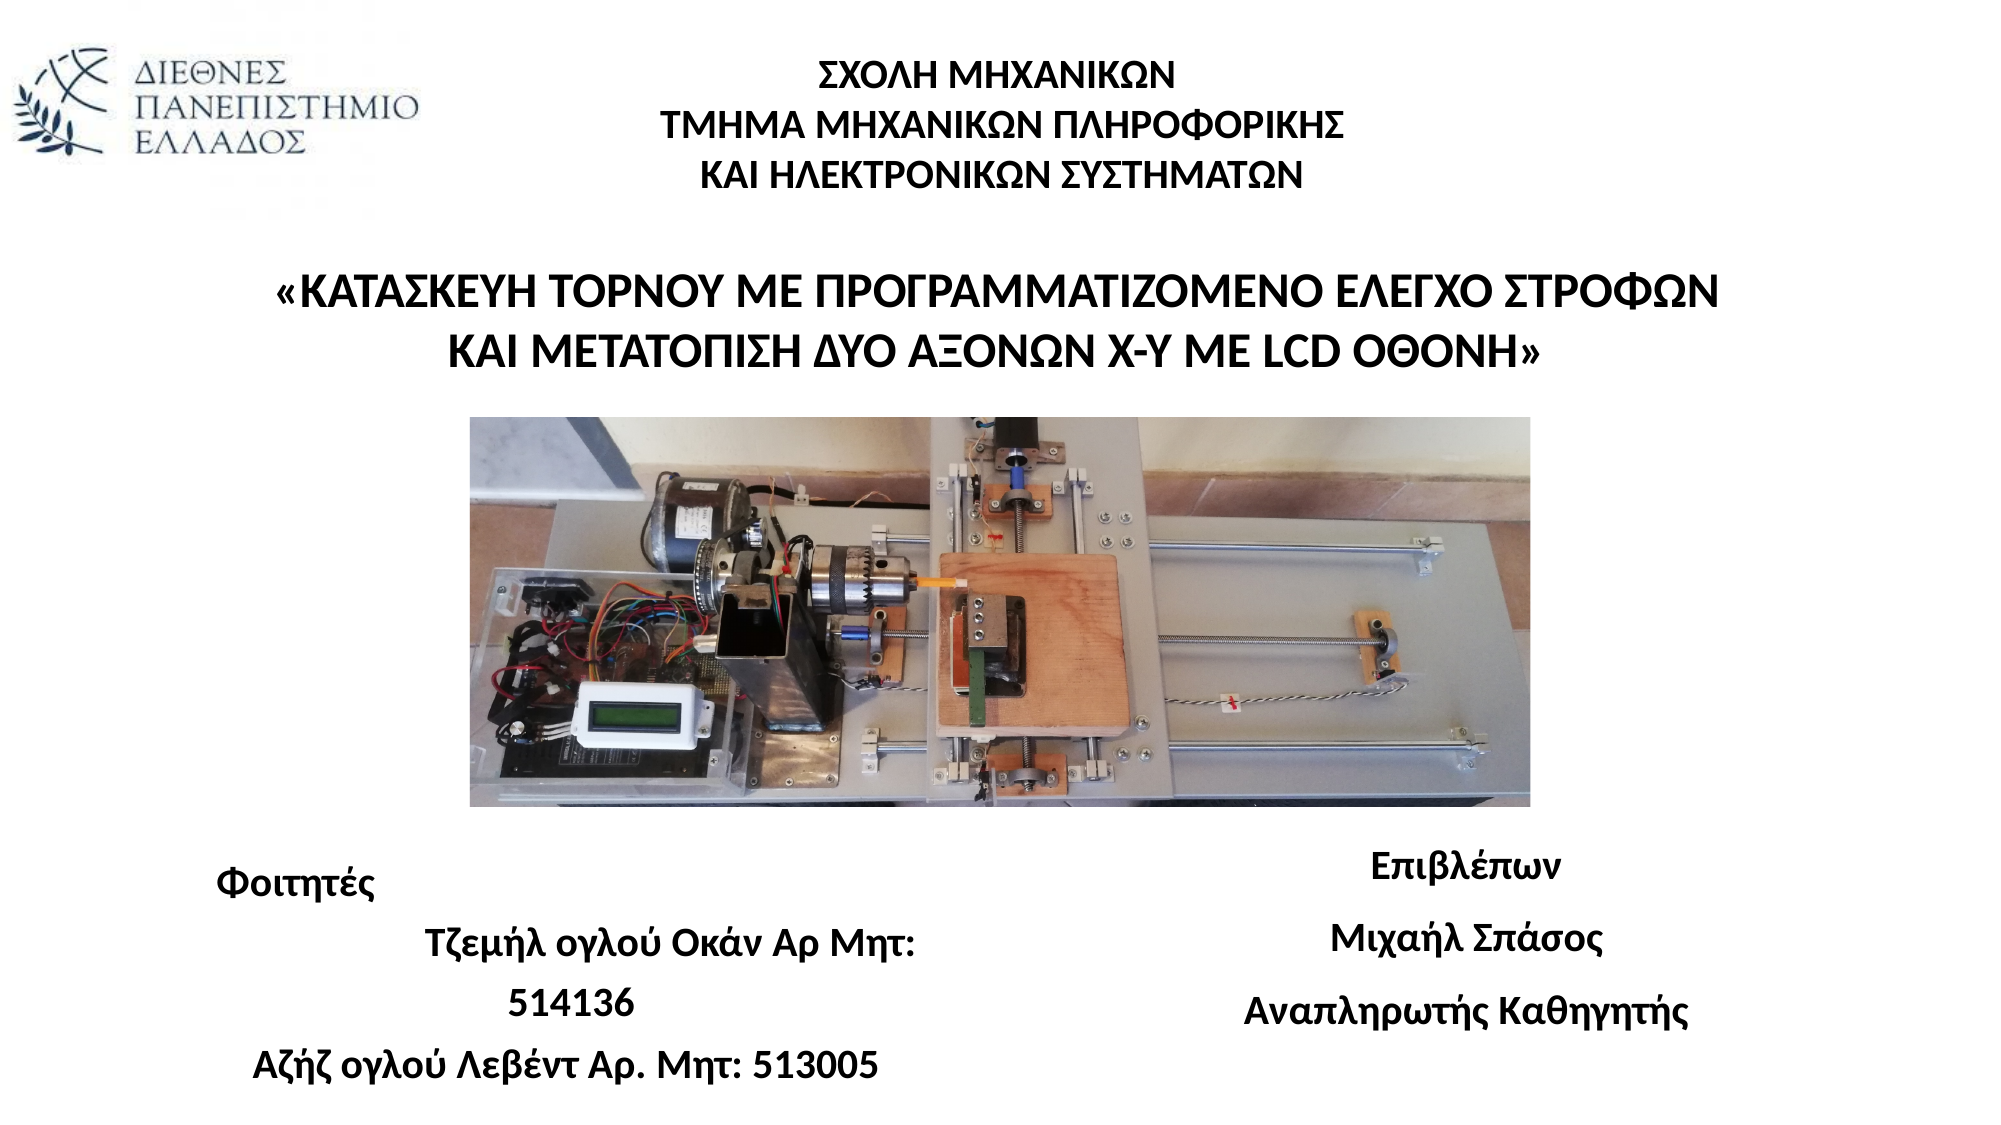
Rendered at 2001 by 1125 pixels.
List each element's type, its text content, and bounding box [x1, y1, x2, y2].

text_box Φοιτητές Τζεμήλ ογλού Οκάν Αρ Μητ: 514136 Αζήζ ογλού Λεβέντ Αρ. Μητ: 513005 [198, 837, 944, 1037]
text_box Επιβλέπων Μιχαήλ Σπάσος Αναπληρωτής Καθηγητής [1131, 819, 1802, 1037]
text_box ΣΧΟΛΗ ΜΗΧΑΝΙΚΩΝ ΤΜΗΜΑ ΜΗΧΑΝΙΚΩΝ ΠΛΗΡΟΦΟΡΙΚΗΣ ΚΑΙ ΗΛΕΚΤΡΟΝΙΚΩΝ ΣΥΣΤΗΜΑΤΩΝ «ΚΑΤΑΣΚΕΥΗ ΤΟΡΝΟΥ ΜΕ ΠΡΟΓΡΑΜΜΑΤΙΖΟΜΕΝΟ ΕΛΕΓΧΟ ΣΤΡΟΦΩΝ ΚΑΙ ΜΕΤΑΤΟΠΙΣΗ ΔΥΟ ΑΞΟΝΩΝ Χ-Υ ΜΕ LCD ΟΘΟΝΗ» [258, 40, 1746, 385]
picture [469, 417, 1531, 807]
picture [0, 0, 440, 231]
